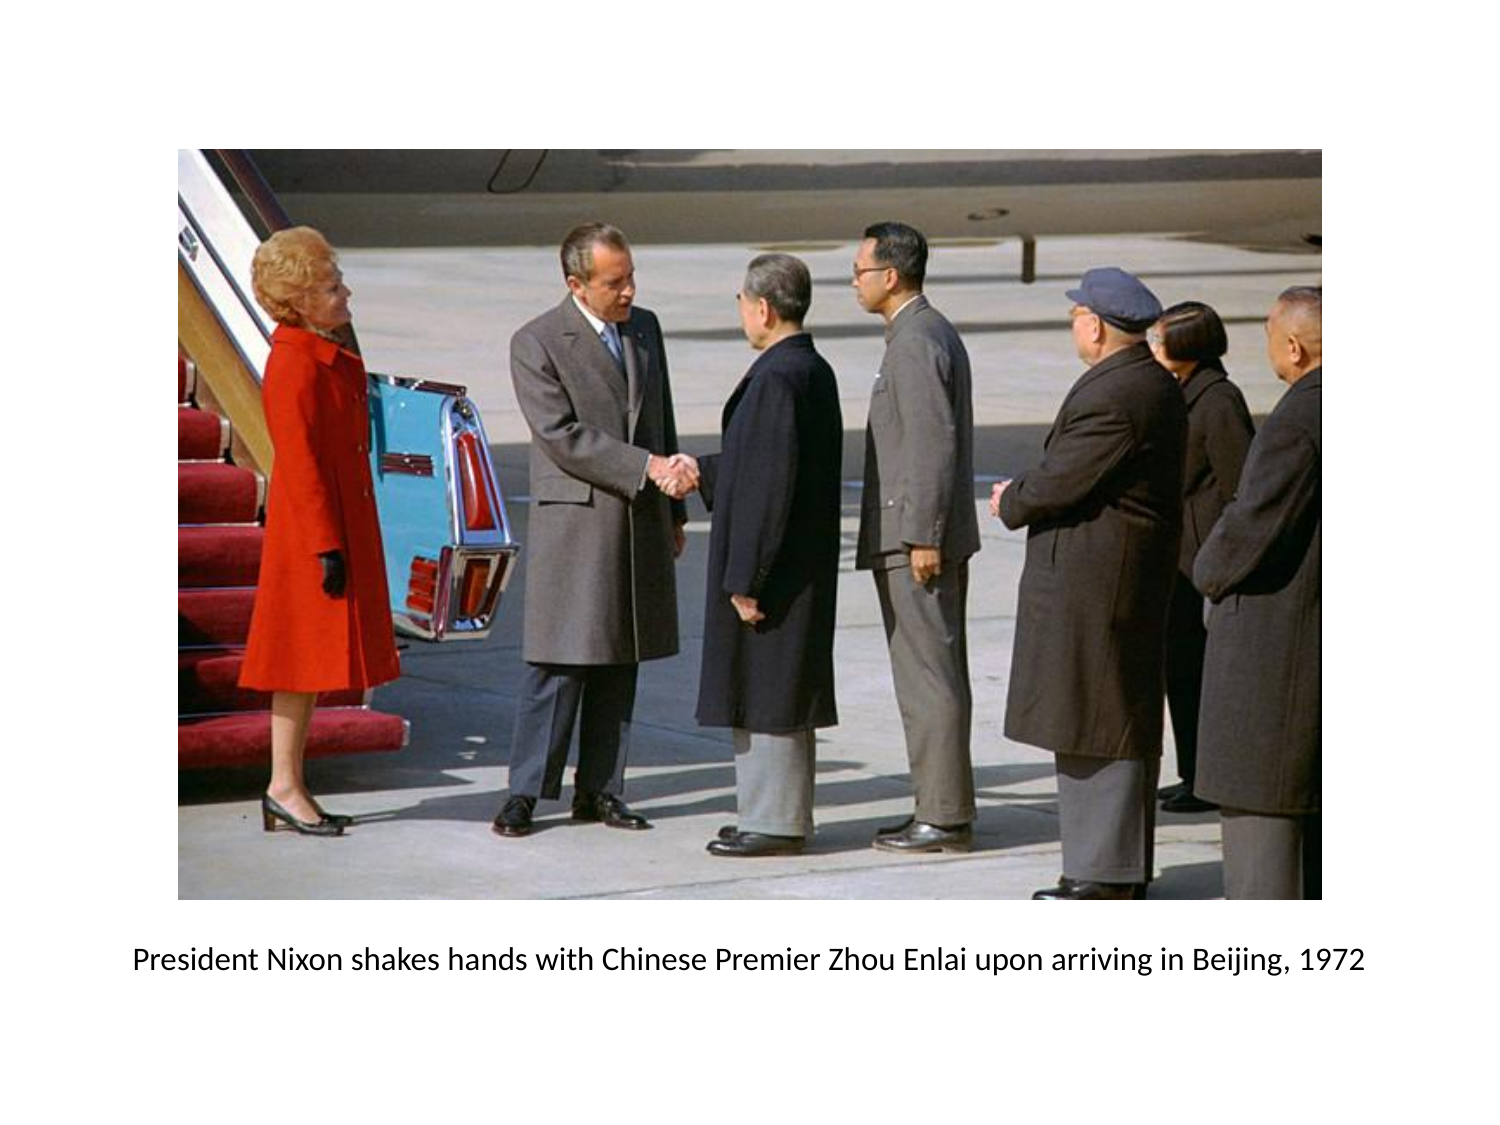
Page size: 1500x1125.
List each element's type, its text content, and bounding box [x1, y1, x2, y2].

picture [178, 149, 1322, 900]
text_box President Nixon shakes hands with Chinese Premier Zhou Enlai upon arriving in Beijing, 1972 [117, 929, 1383, 985]
